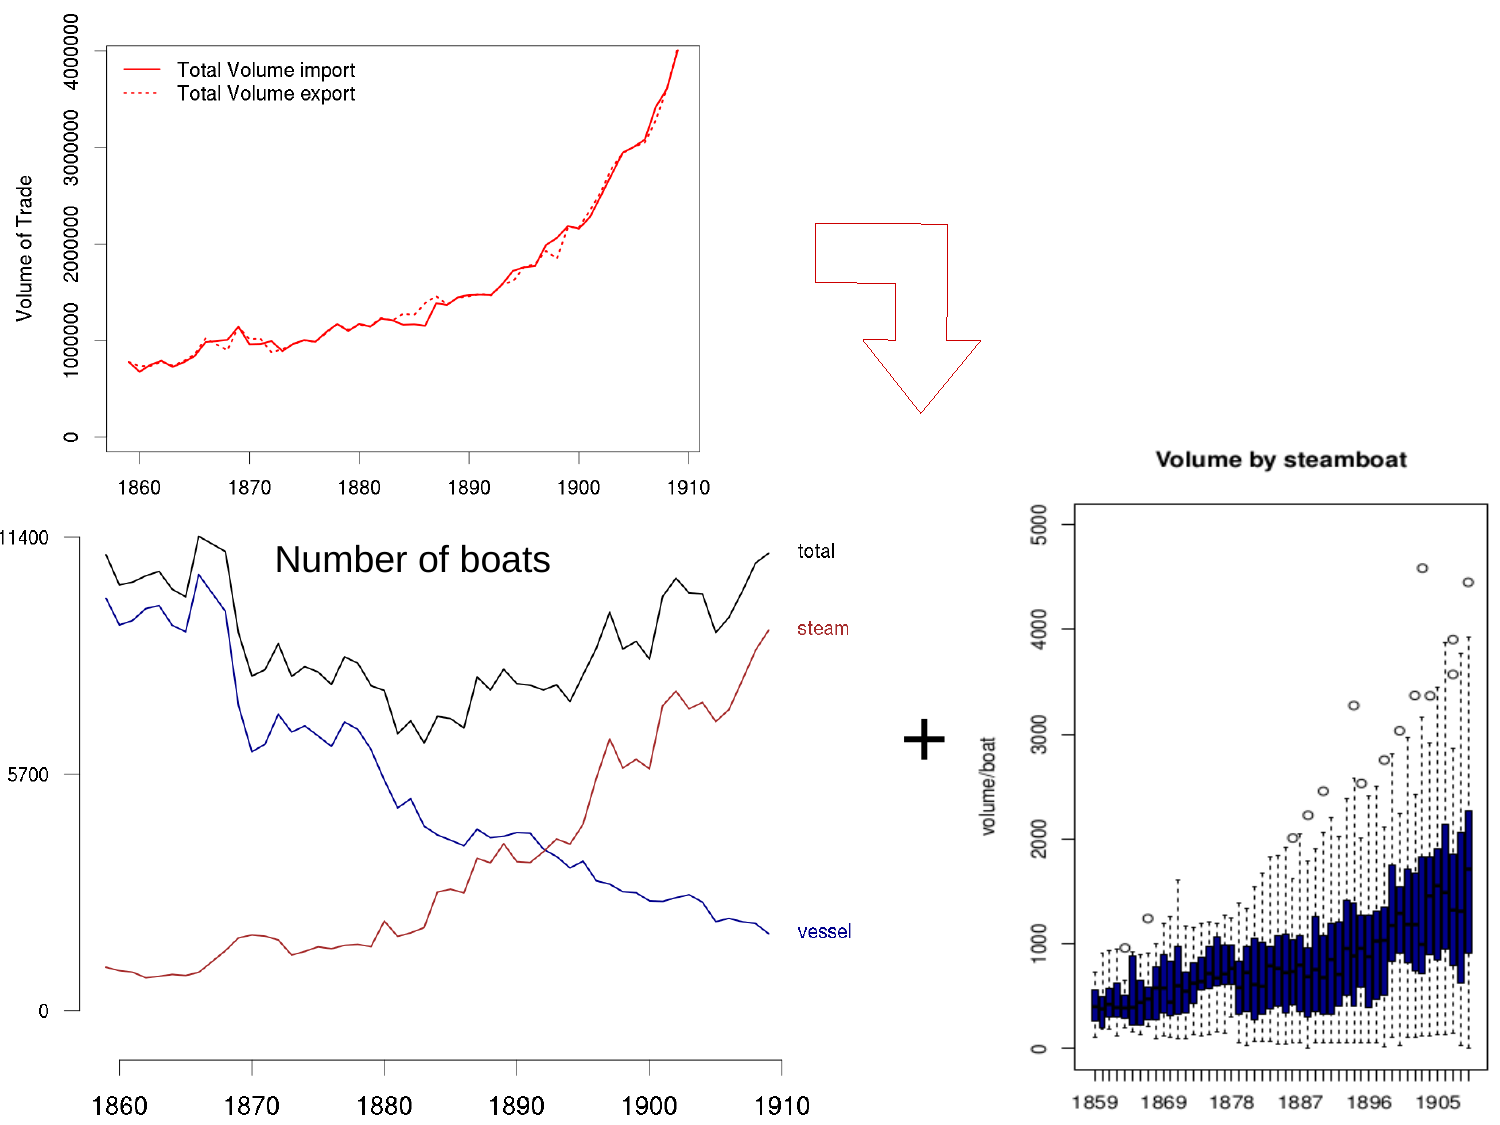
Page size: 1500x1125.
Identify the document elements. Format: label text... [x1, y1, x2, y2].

text_box Number of boats [259, 531, 792, 589]
text_box [815, 223, 981, 414]
text_box + [885, 685, 1146, 793]
picture [0, 5, 851, 1125]
picture [956, 425, 1500, 1122]
